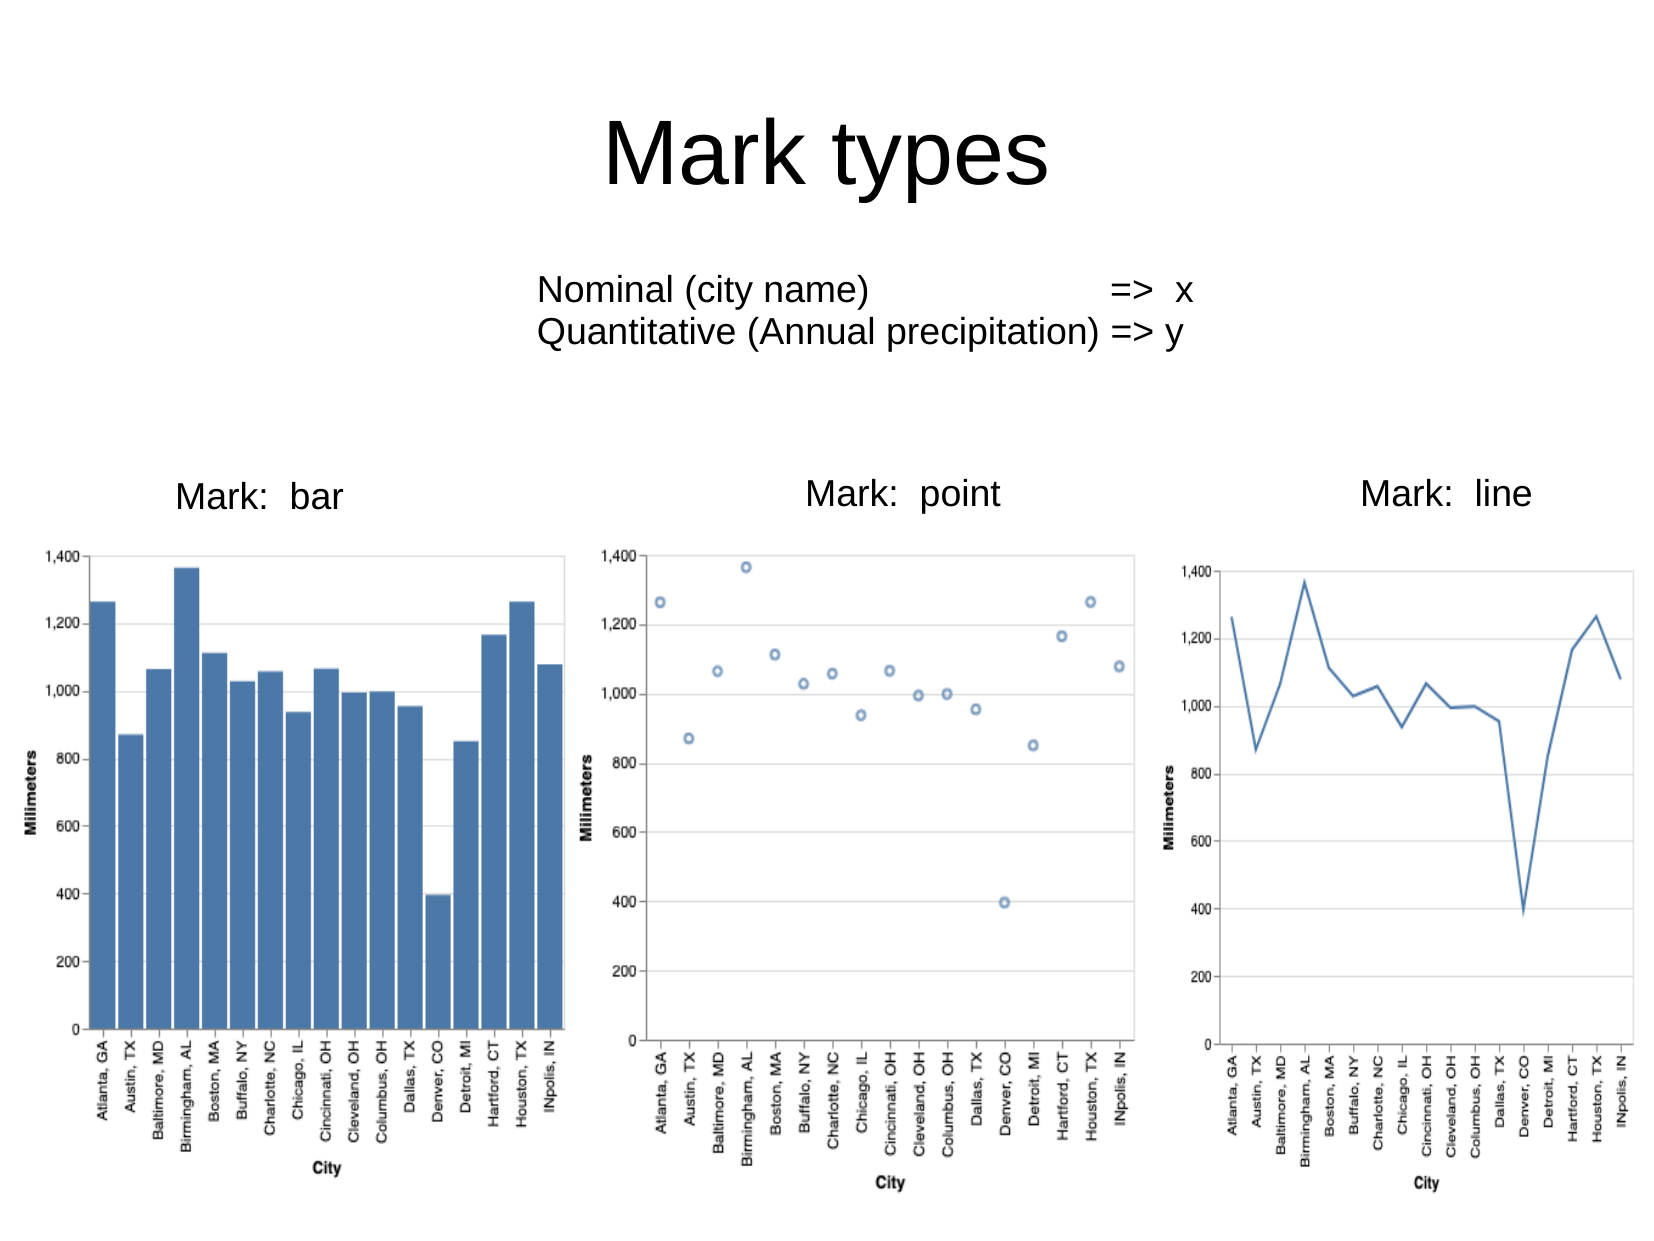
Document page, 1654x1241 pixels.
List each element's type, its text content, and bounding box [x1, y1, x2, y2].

text_box Mark: point [780, 465, 1017, 522]
picture [1155, 555, 1639, 1201]
picture [15, 539, 1141, 1201]
text_box Nominal (city name) => x Quantitative (Annual precipitation) => y [522, 261, 1209, 361]
text_box Mark: line [1335, 465, 1549, 522]
title Mark types [82, 49, 1571, 257]
text_box Mark: bar [150, 468, 359, 526]
